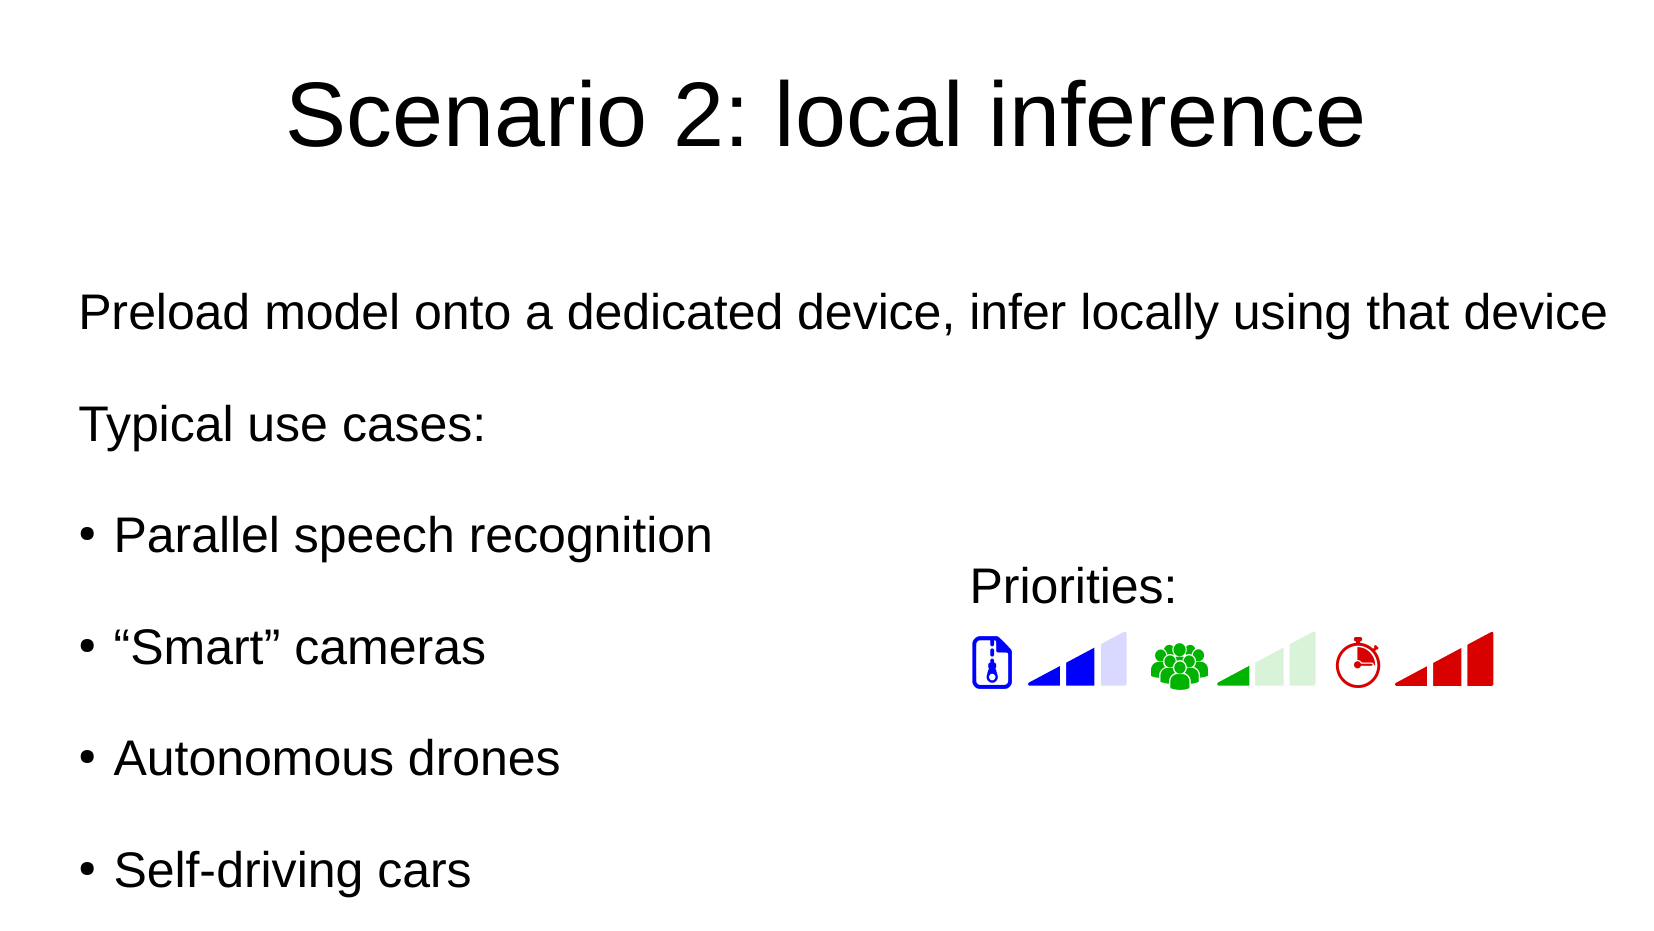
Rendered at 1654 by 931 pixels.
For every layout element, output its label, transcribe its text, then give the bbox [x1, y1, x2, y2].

title Scenario 2: local inference [82, 37, 1571, 193]
picture [1151, 636, 1208, 697]
text_box Preload model onto a dedicated device, infer locally using that device Typical use cases: Parallel speech recognition “Smart” cameras Autonomous drones Self-driving cars [42, 284, 1654, 931]
text_box [1029, 631, 1139, 692]
text_box [1396, 633, 1492, 693]
text_box Priorities: [969, 557, 1450, 615]
picture [966, 636, 1018, 689]
picture [1333, 637, 1383, 688]
text_box [1218, 630, 1328, 692]
